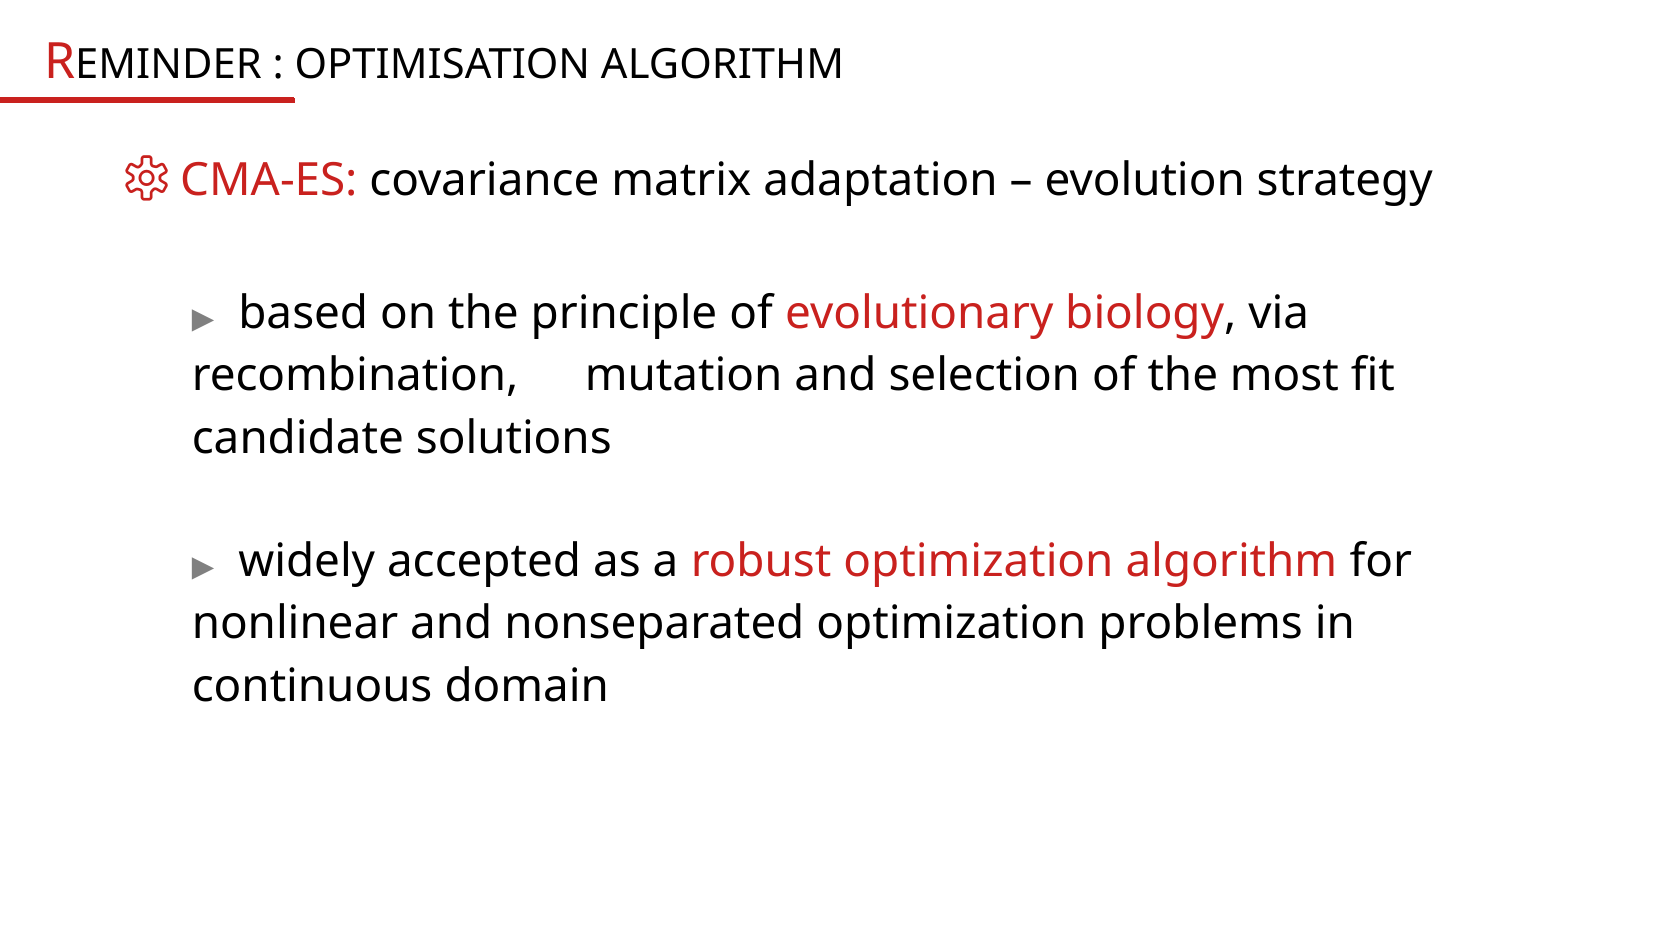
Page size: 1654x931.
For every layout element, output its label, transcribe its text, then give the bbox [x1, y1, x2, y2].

text_box CMA-ES: covariance matrix adaptation – evolution strategy [165, 118, 1625, 237]
text_box REMINDER : OPTIMISATION ALGORITHM [29, 0, 1625, 119]
text_box ▶ widely accepted as a robust optimization algorithm for nonlinear and nonseparated optimization problems in continuous domain [177, 519, 1536, 697]
text_box ▶ based on the principle of evolutionary biology, via recombination, mutation and selection of the most fit candidate solutions [177, 271, 1536, 449]
picture [111, 147, 182, 207]
